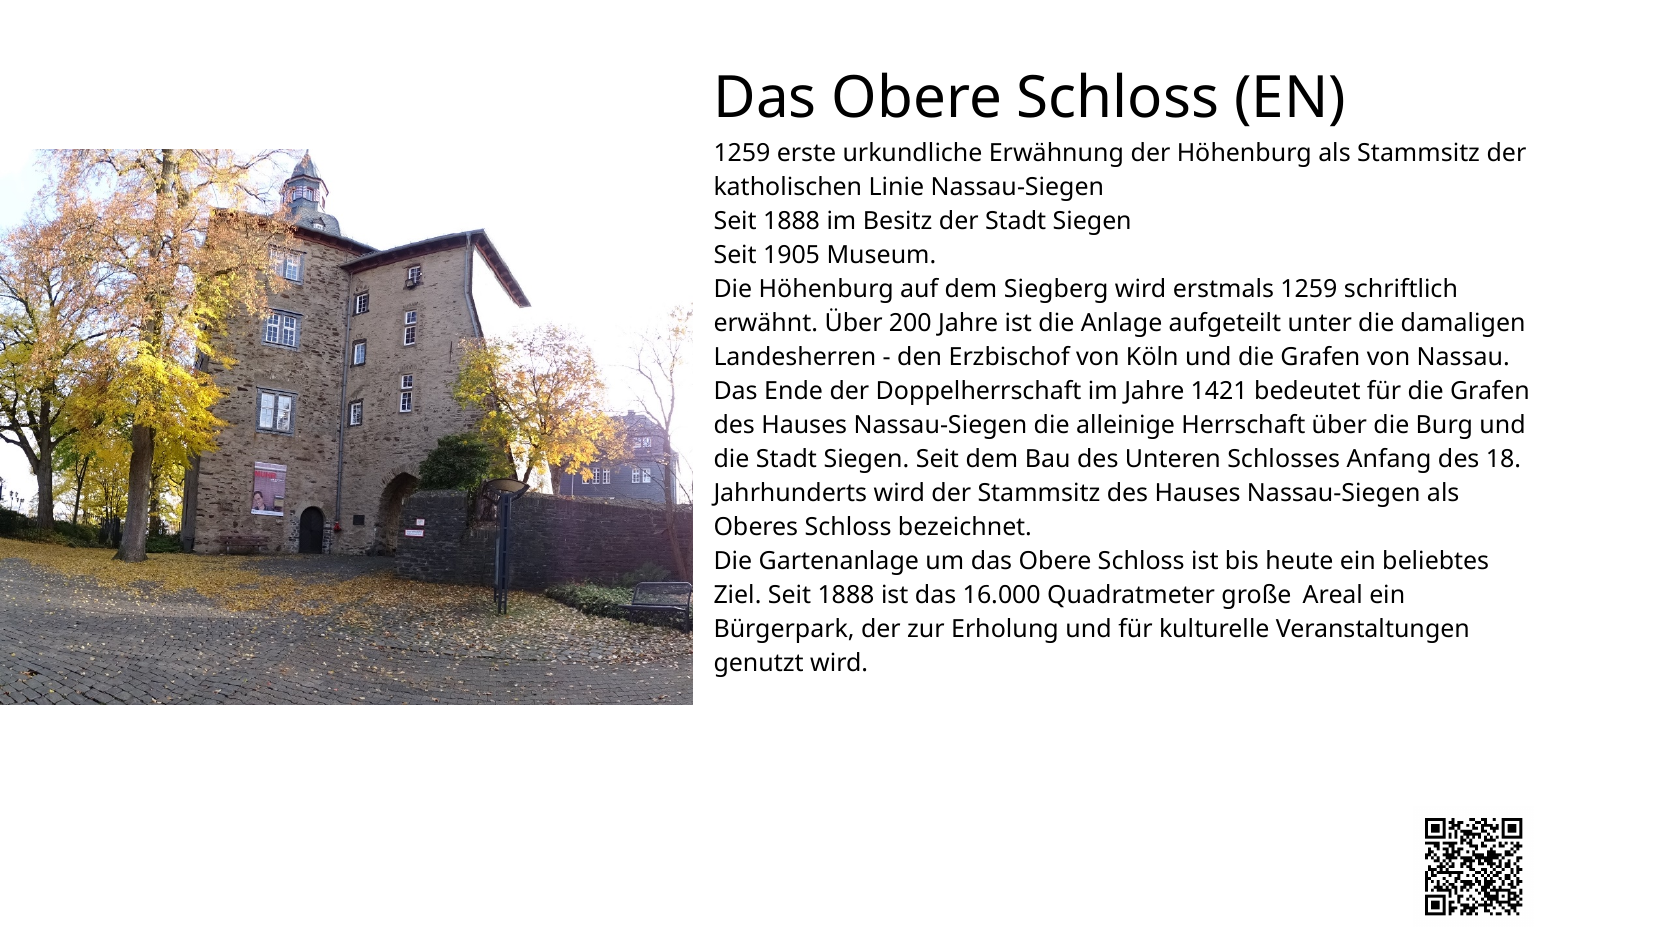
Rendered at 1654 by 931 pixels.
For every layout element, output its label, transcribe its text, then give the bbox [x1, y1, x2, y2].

picture [1413, 806, 1534, 927]
picture [0, 149, 693, 706]
title Das Obere Schloss (EN) 1259 erste urkundliche Erwähnung der Höhenburg als Stammsitz der katholischen Linie Nassau-Siegen Seit 1888 im Besitz der Stadt Siegen Seit 1905 Museum. Die Höhenburg auf dem Siegberg wird erstmals 1259 schriftlich erwähnt. Über 200 Jahre ist die Anlage aufgeteilt unter die damaligen Landesherren - den Erzbischof von Köln und die Grafen von Nassau. Das Ende der Doppelherrschaft im Jahre 1421 bedeutet für die Grafen des Hauses Nassau-Siegen die alleinige Herrschaft über die Burg und die Stadt Siegen. Seit dem Bau des Unteren Schlosses Anfang des 18. Jahrhunderts wird der Stammsitz des Hauses Nassau-Siegen als Oberes Schloss bezeichnet. Die Gartenanlage um das Obere Schloss ist bis heute ein beliebtes Ziel. Seit 1888 ist das 16.000 Quadratmeter große Areal ein Bürgerpark, der zur Erholung und für kulturelle Veranstaltungen genutzt wird. [713, 0, 1535, 764]
